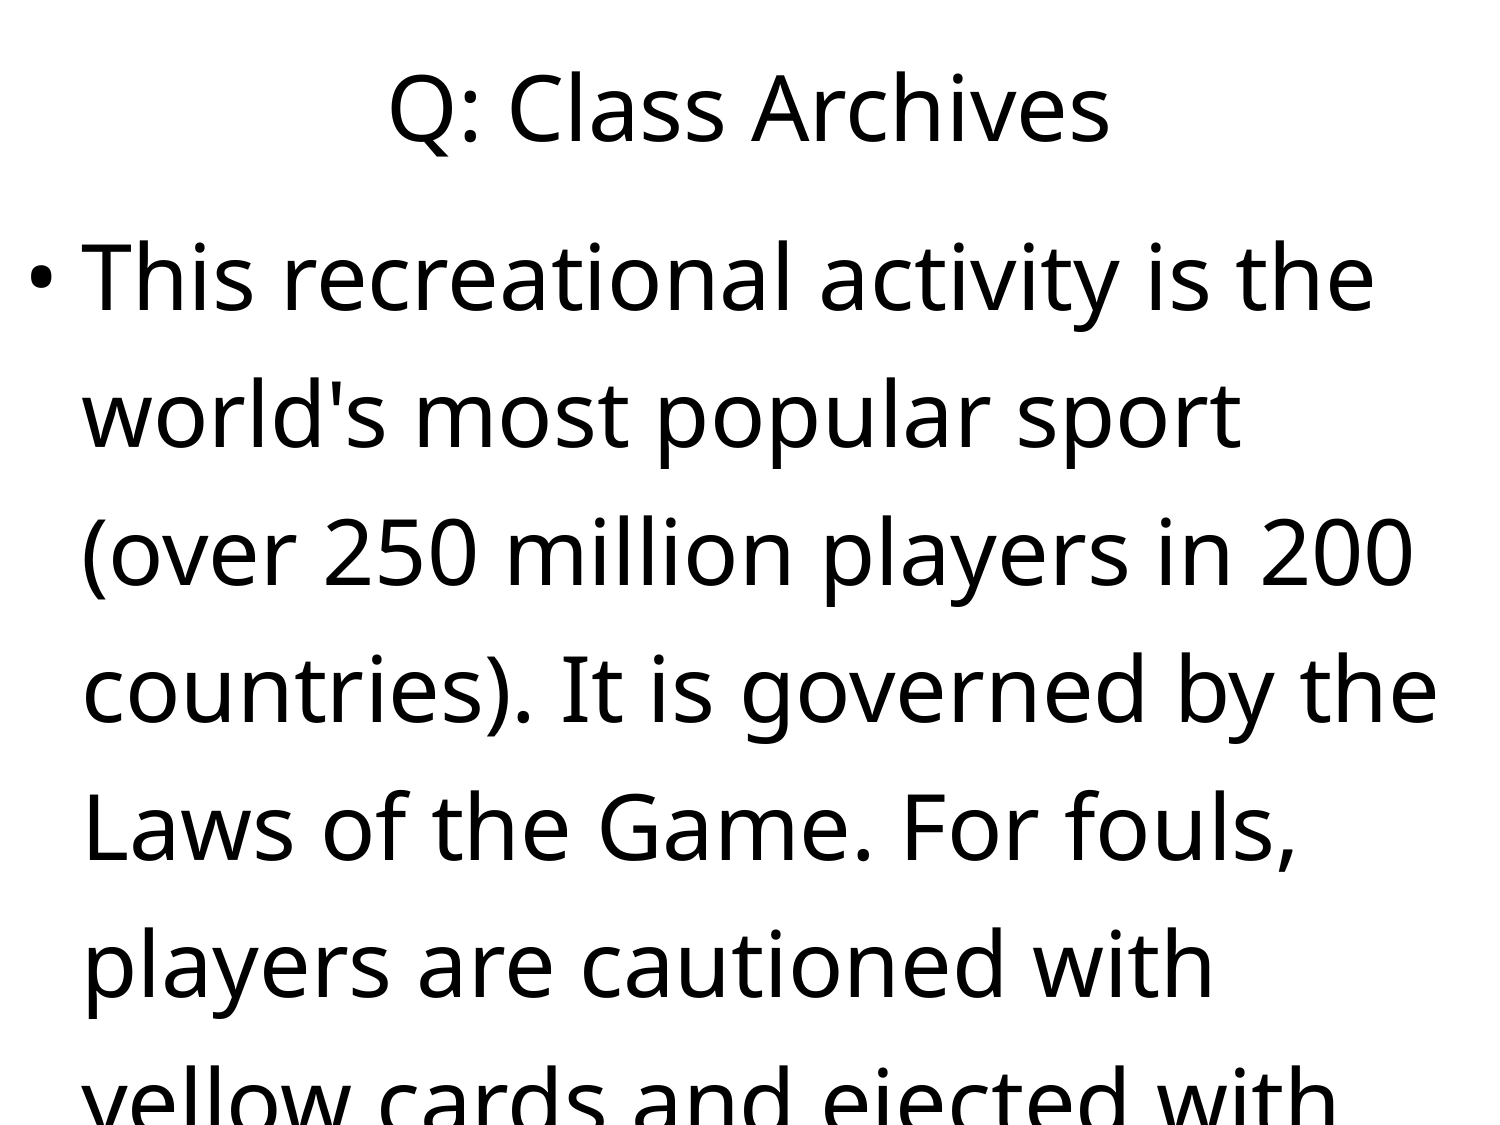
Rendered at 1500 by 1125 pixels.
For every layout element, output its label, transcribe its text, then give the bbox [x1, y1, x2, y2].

list This recreational activity is the world's most popular sport (over 250 million players in 200 countries). It is governed by the Laws of the Game. For fouls, players are cautioned with yellow cards and ejected with red cards. [24, 200, 1476, 1125]
title Q: Class Archives [24, 12, 1476, 200]
